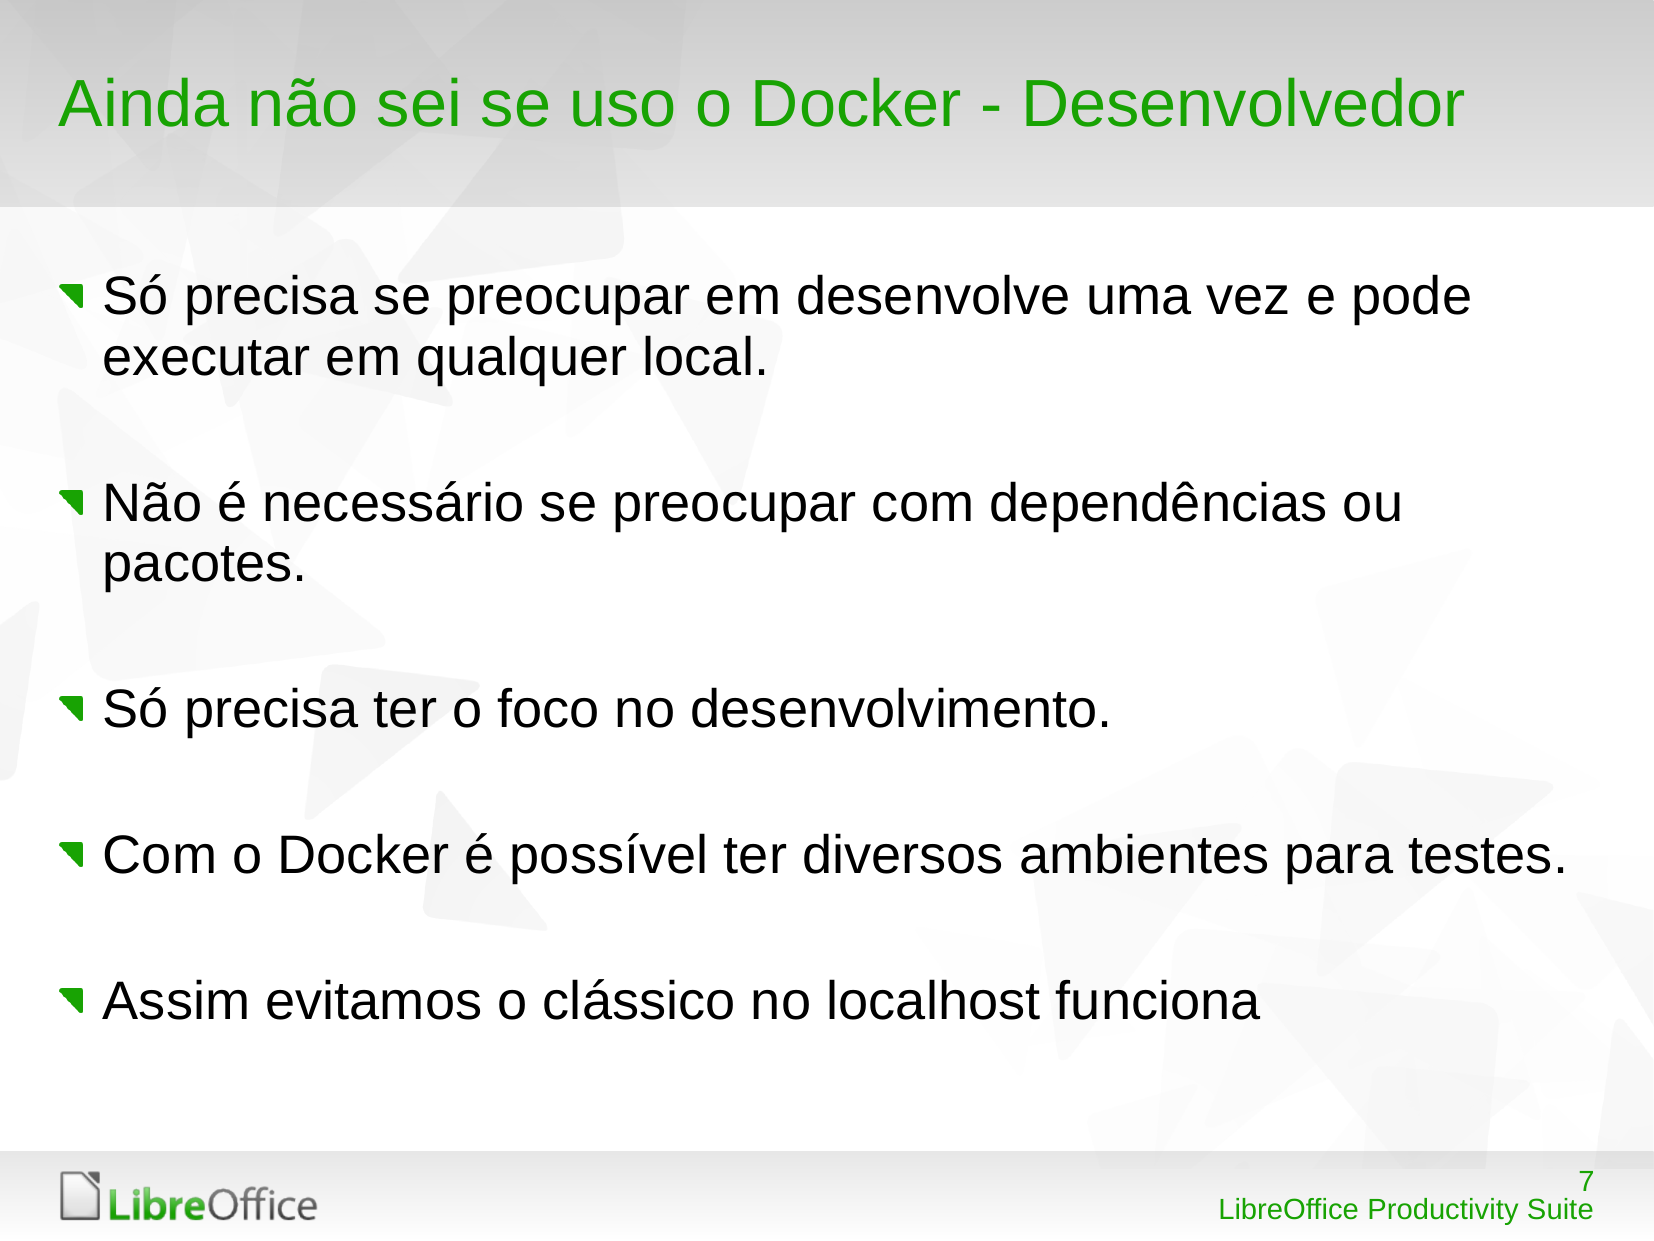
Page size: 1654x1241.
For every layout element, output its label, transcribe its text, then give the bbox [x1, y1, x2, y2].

picture [915, 548, 1654, 1169]
title Ainda não sei se uso o Docker - Desenvolvedor [59, 29, 1595, 178]
picture [0, 0, 783, 931]
list Só precisa se preocupar em desenvolve uma vez e pode executar em qualquer local. Não é necessário se preocupar com dependências ou pacotes. Só precisa ter o foco no desenvolvimento. Com o Docker é possível ter diversos ambientes para testes. Assim evitamos o clássico no localhost funciona [59, 265, 1595, 1031]
picture [41, 1152, 337, 1240]
